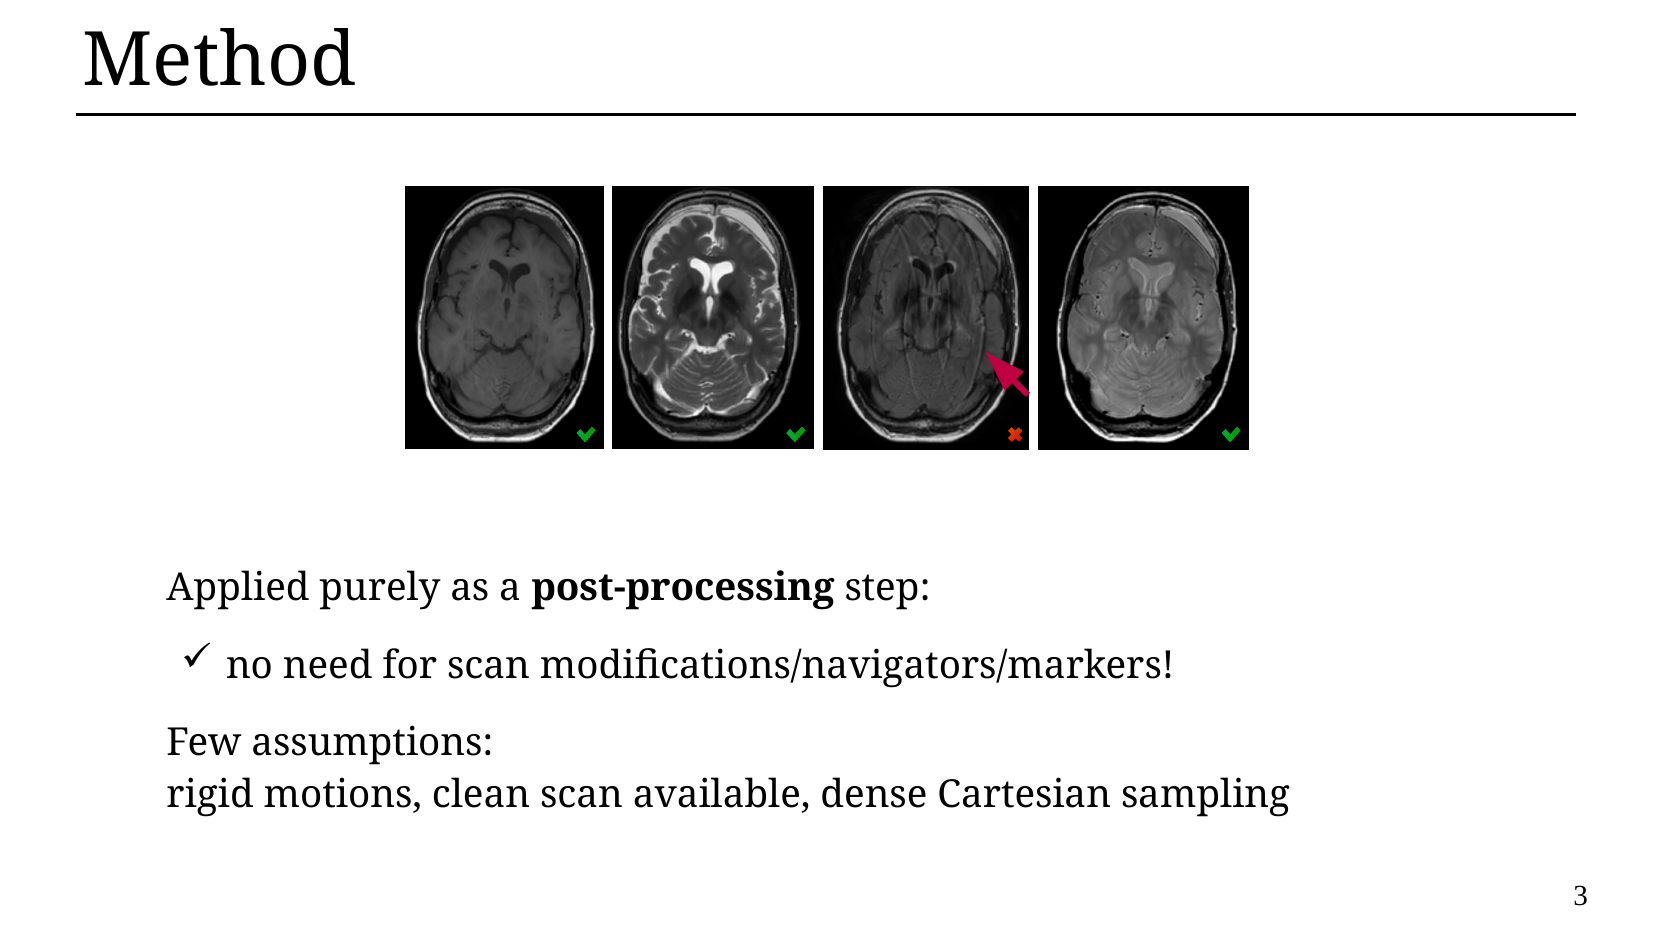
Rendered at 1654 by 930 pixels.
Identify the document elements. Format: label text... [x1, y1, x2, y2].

picture [405, 186, 604, 449]
picture [1038, 186, 1249, 450]
list Applied purely as a post-processing step: no need for scan modifications/navigators/markers! Few assumptions: rigid motions, clean scan available, dense Cartesian sampling [166, 559, 1487, 826]
picture [612, 186, 814, 449]
title Method [82, 7, 1571, 105]
picture [823, 186, 1029, 450]
